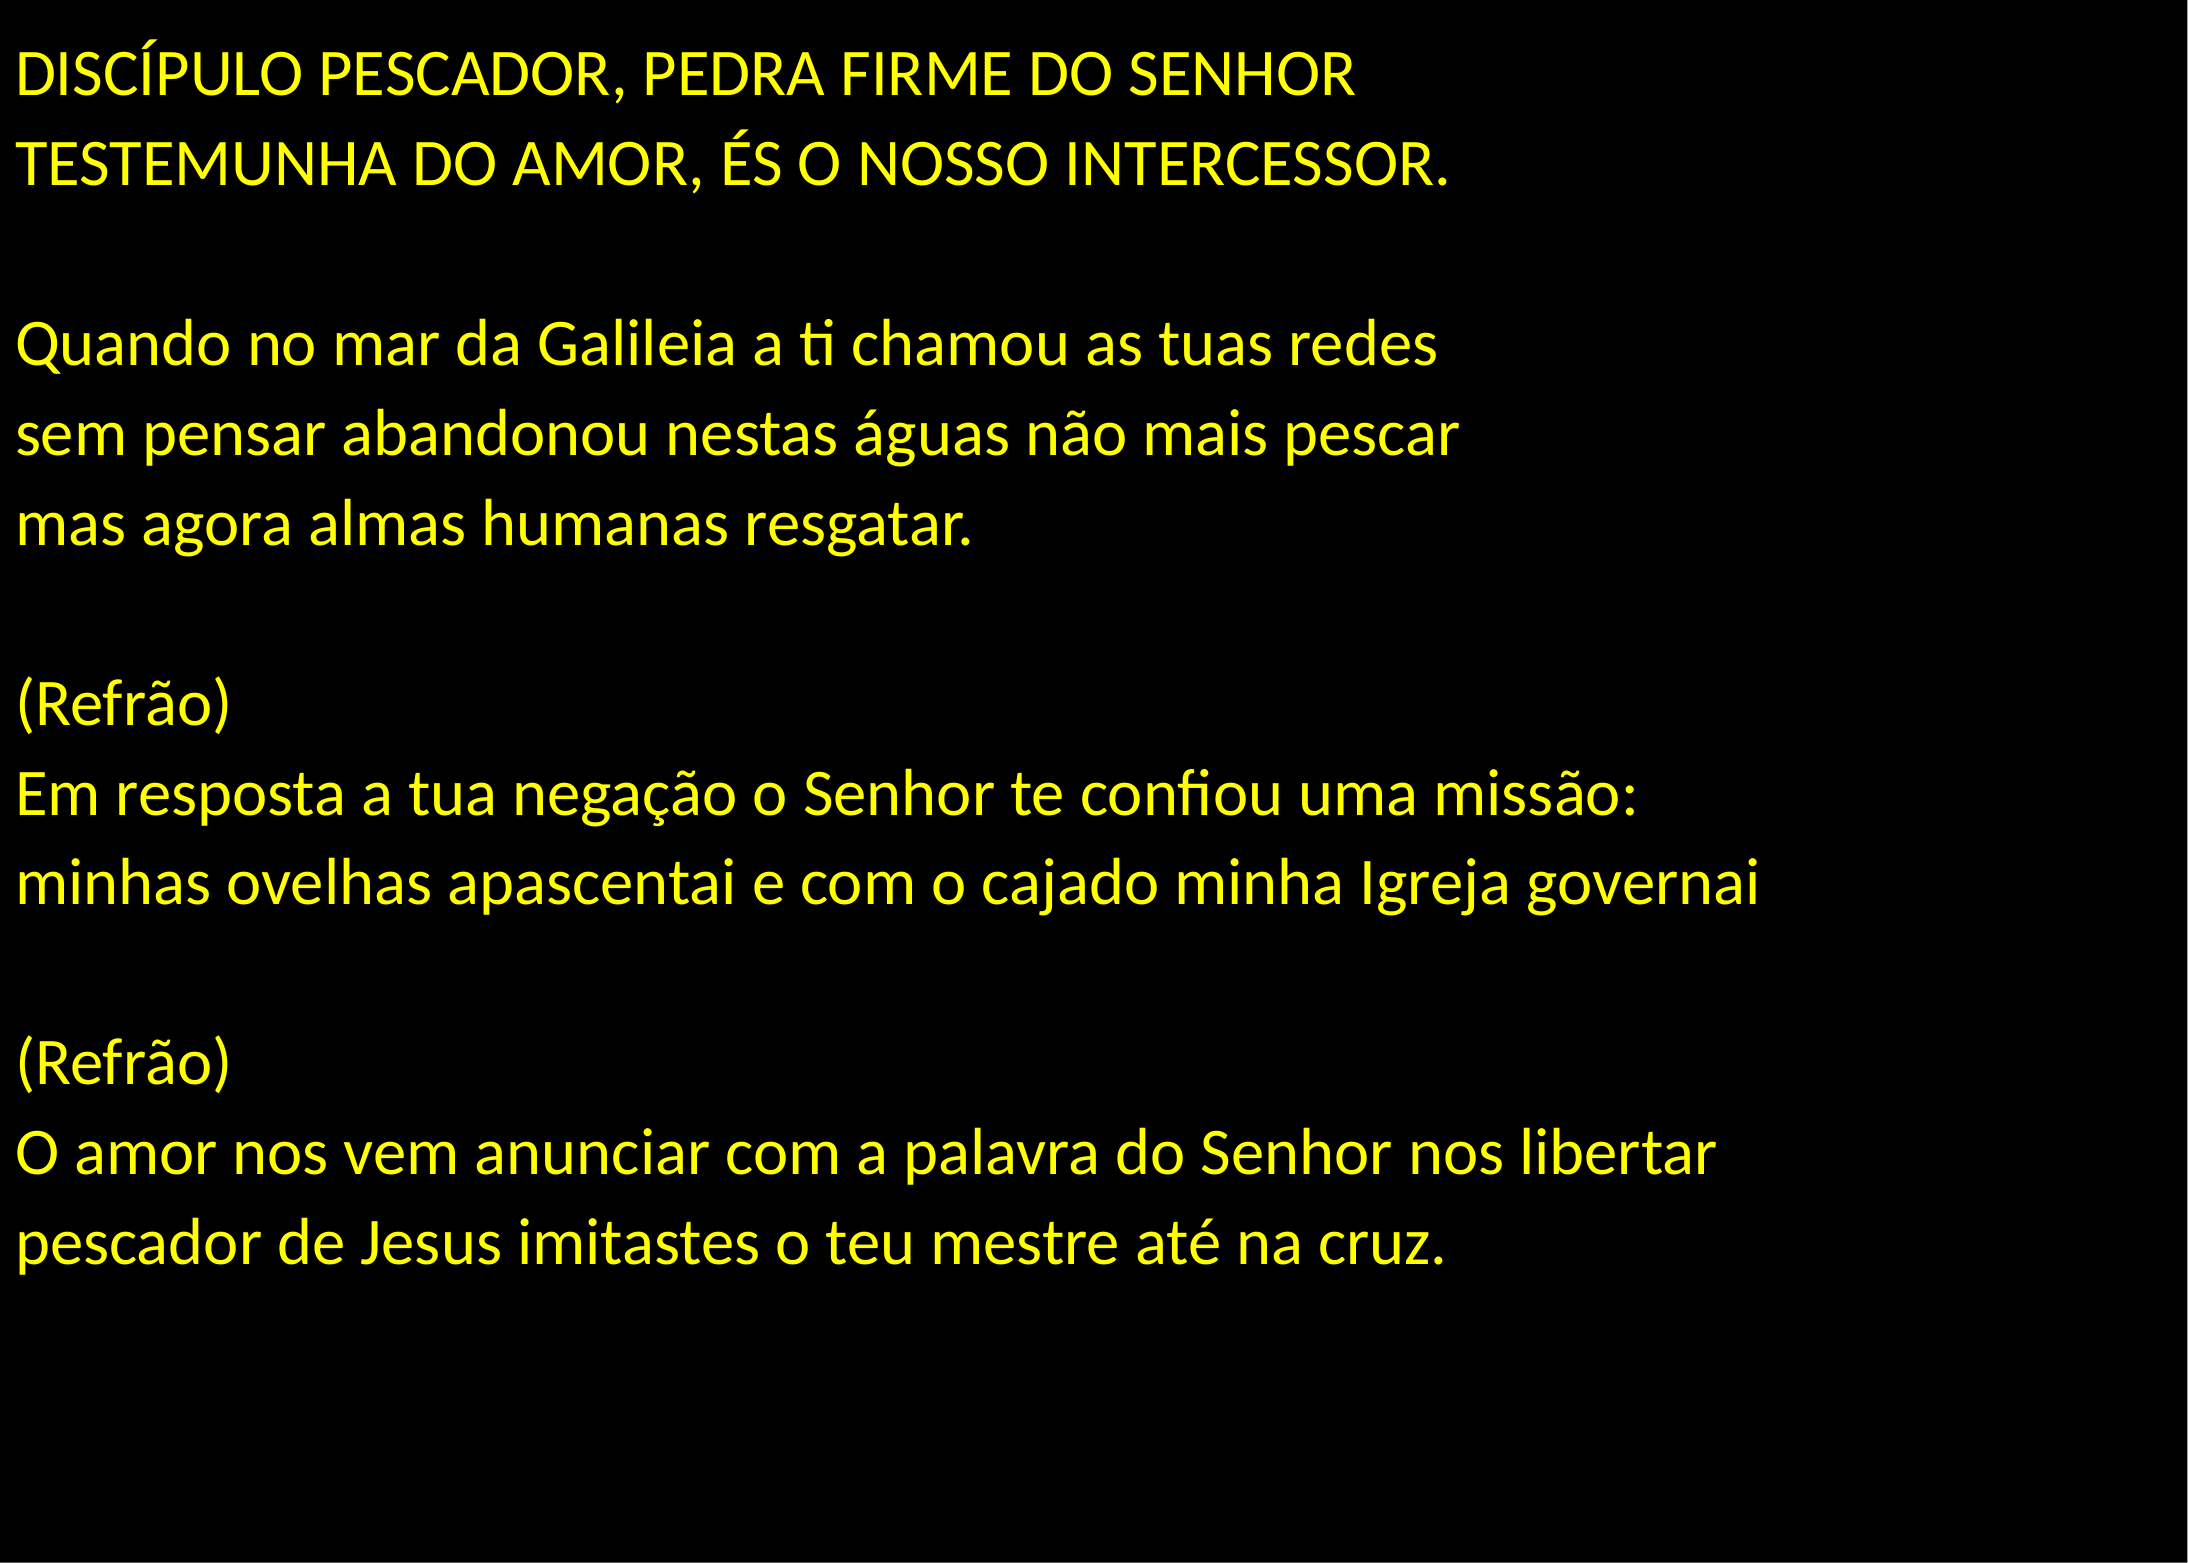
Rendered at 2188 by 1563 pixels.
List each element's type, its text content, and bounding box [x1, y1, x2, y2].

subtitle DISCÍPULO PESCADOR, PEDRA FIRME DO SENHOR TESTEMUNHA DO AMOR, ÉS O NOSSO INTERCESSOR. Quando no mar da Galileia a ti chamou as tuas redes sem pensar abandonou nestas águas não mais pescar mas agora almas humanas resgatar. (Refrão) Em resposta a tua negação o Senhor te confiou uma missão: minhas ovelhas apascentai e com o cajado minha Igreja governai (Refrão) O amor nos vem anunciar com a palavra do Senhor nos libertar pescador de Jesus imitastes o teu mestre até na cruz. [0, 0, 2188, 1563]
